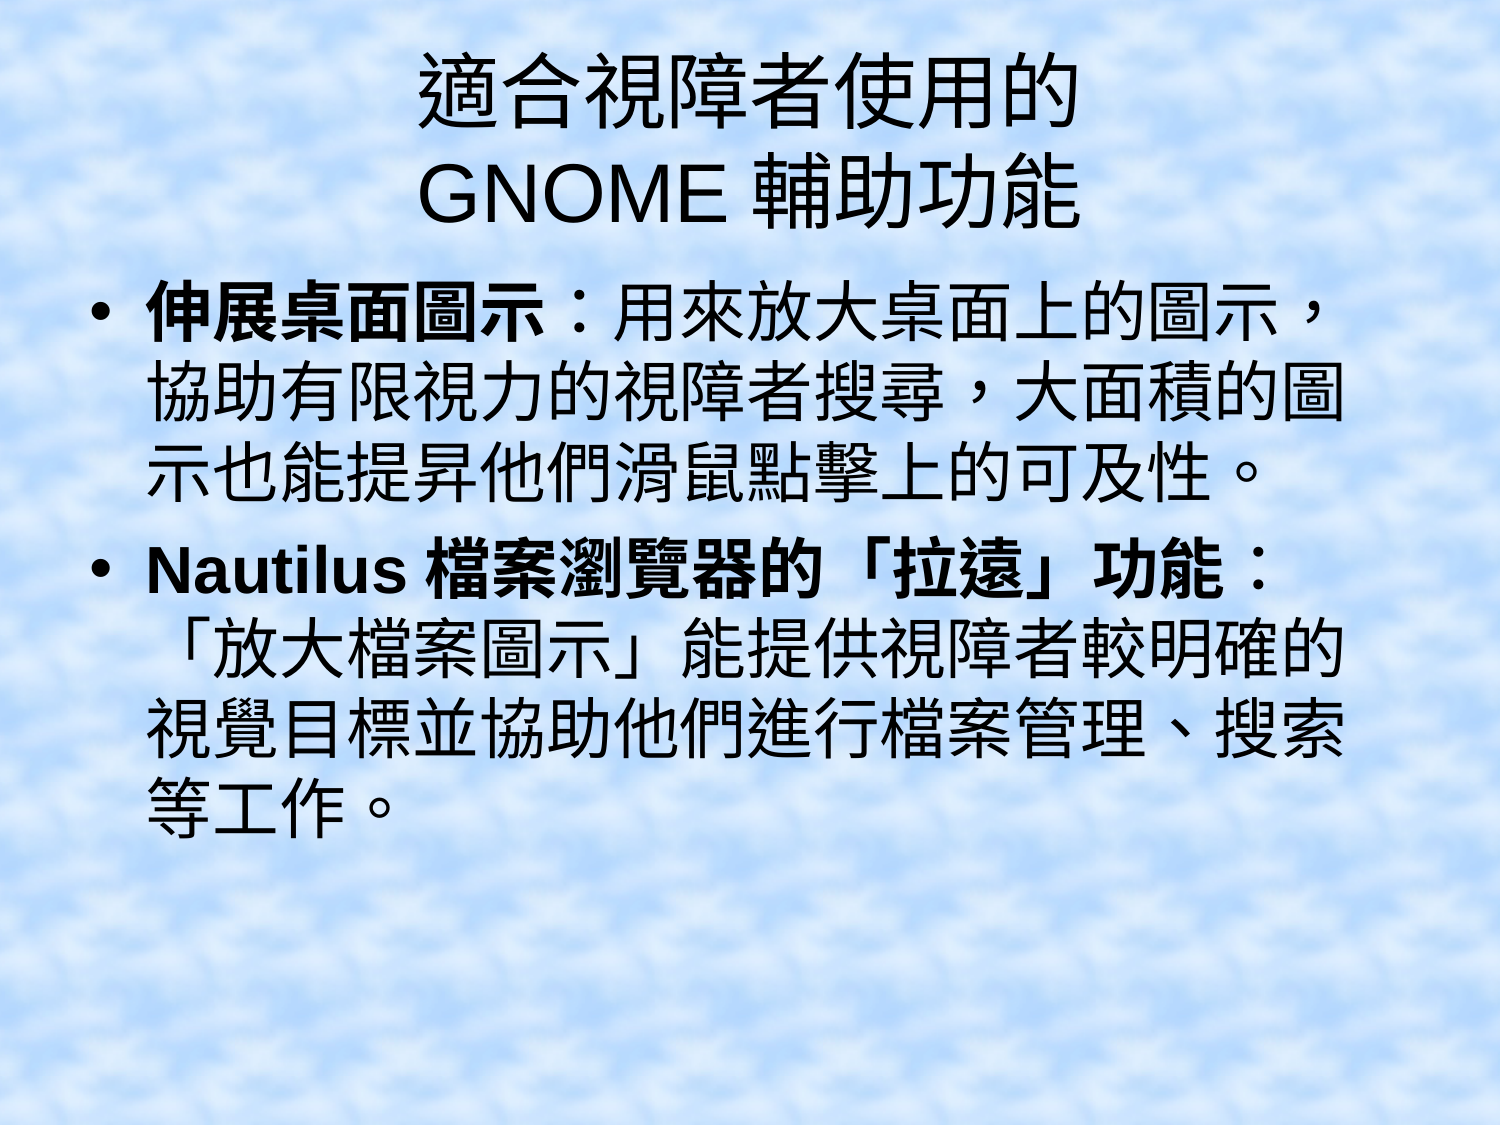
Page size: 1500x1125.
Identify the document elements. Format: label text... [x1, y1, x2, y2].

picture [0, 0, 1500, 1125]
title 適合視障者使用的 GNOME輔助功能 [75, 13, 1425, 262]
list 伸展桌面圖示：用來放大桌面上的圖示，協助有限視力的視障者搜尋，大面積的圖示也能提昇他們滑鼠點擊上的可及性。 Nautilus檔案瀏覽器的「拉遠」功能：「放大檔案圖示」能提供視障者較明確的視覺目標並協助他們進行檔案管理、搜索等工作。 [75, 262, 1426, 1021]
